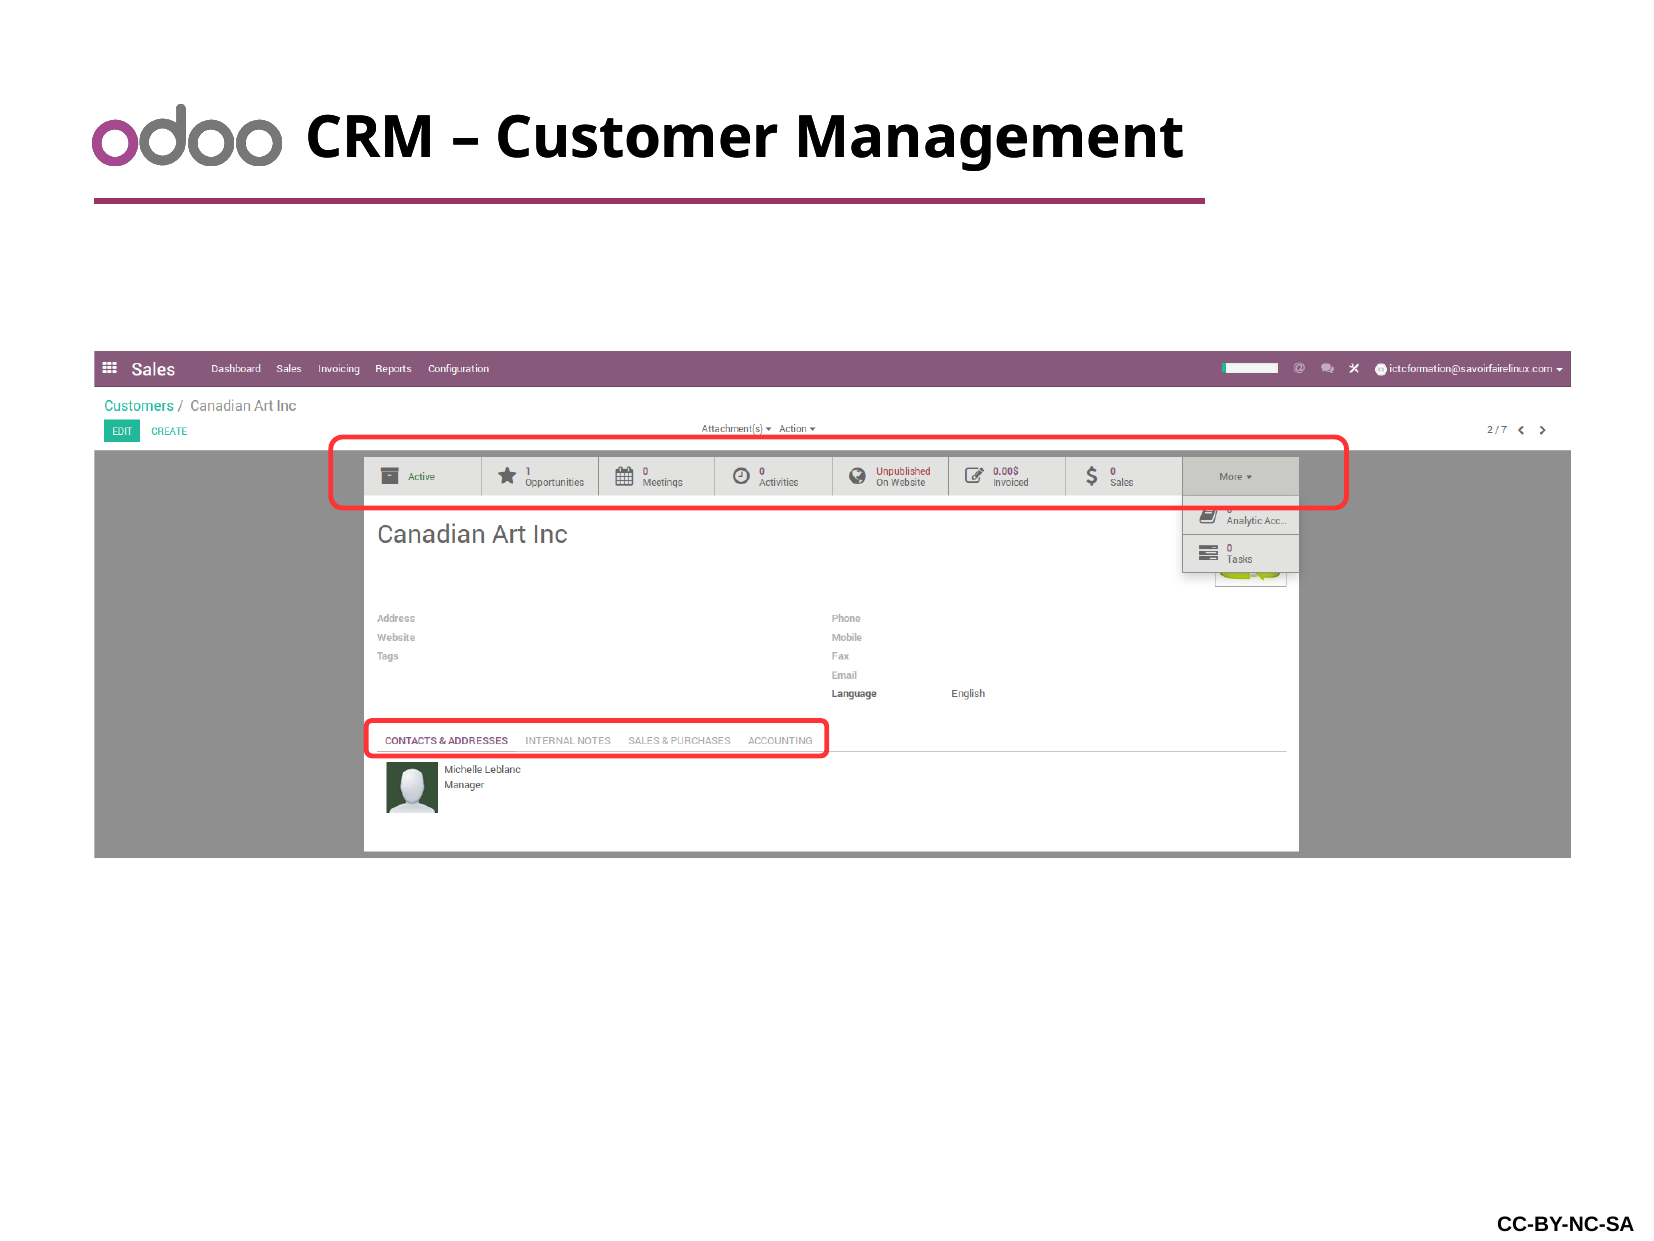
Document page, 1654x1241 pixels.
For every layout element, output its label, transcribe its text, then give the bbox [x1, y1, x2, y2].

title CRM – Customer Management [305, 31, 1568, 239]
text_box [330, 437, 1347, 508]
text_box CC-BY-NC-SA [1482, 1204, 1654, 1241]
picture [92, 104, 282, 166]
picture [94, 351, 1571, 863]
text_box [366, 720, 827, 756]
